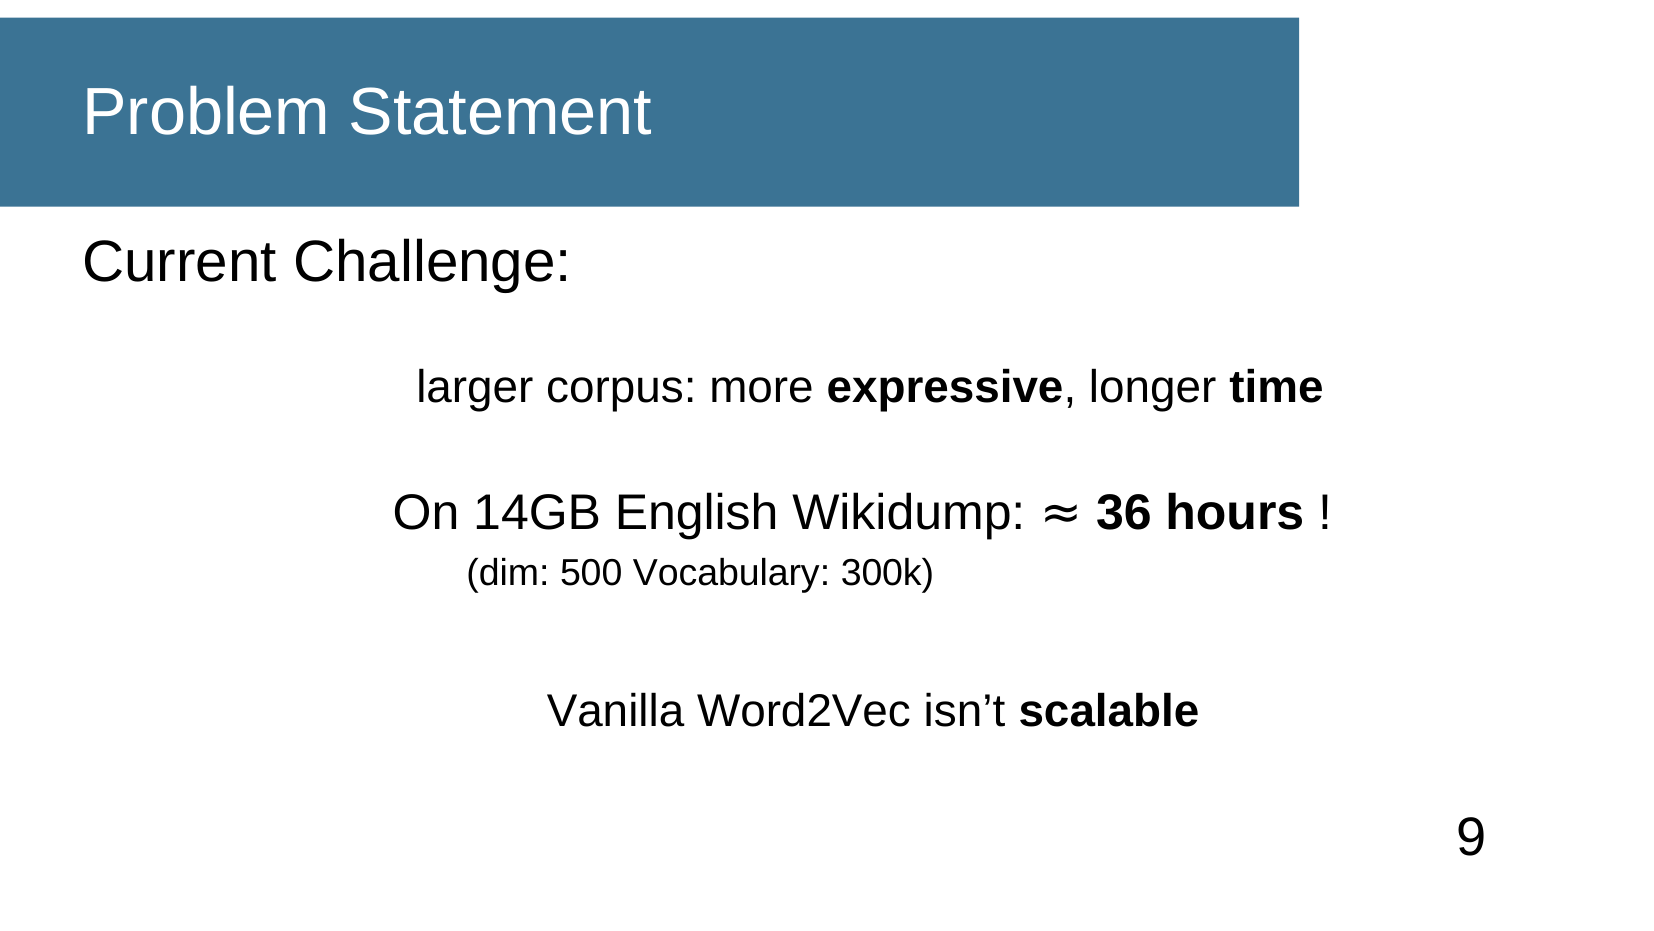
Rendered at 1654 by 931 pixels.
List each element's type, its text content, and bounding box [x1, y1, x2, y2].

text_box Vanilla Word2Vec isn’t scalable [532, 678, 1223, 745]
title Problem Statement [82, 35, 1234, 189]
list Current Challenge: [82, 224, 1571, 764]
text_box On 14GB English Wikidump: ≈ 36 hours ! (dim: 500 Vocabulary: 300k) [377, 477, 1371, 605]
text_box larger corpus: more expressive, longer time [401, 354, 1347, 425]
